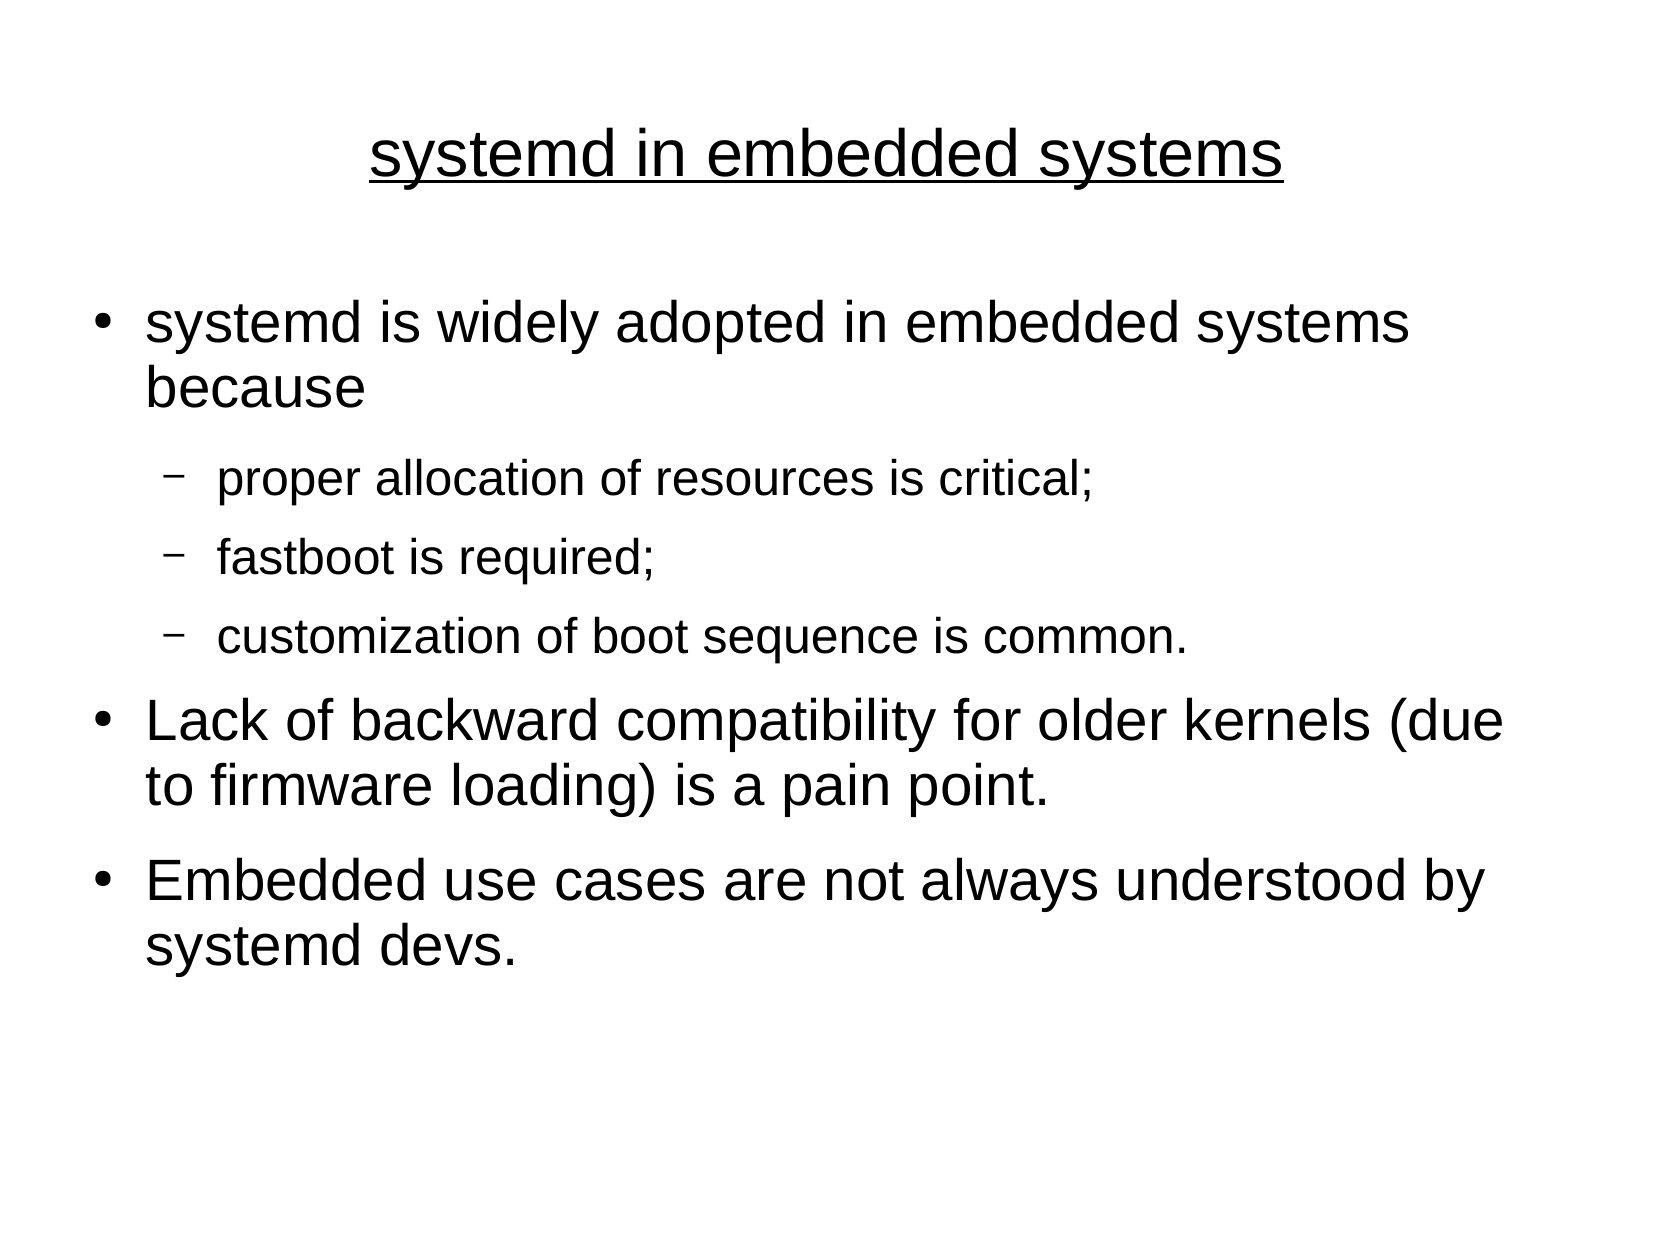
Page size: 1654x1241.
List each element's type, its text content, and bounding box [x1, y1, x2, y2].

list systemd is widely adopted in embedded systems because proper allocation of resources is critical; fastboot is required; customization of boot sequence is common. Lack of backward compatibility for older kernels (due to firmware loading) is a pain point. Embedded use cases are not always understood by systemd devs. [75, 290, 1571, 1126]
title systemd in embedded systems [82, 49, 1571, 257]
